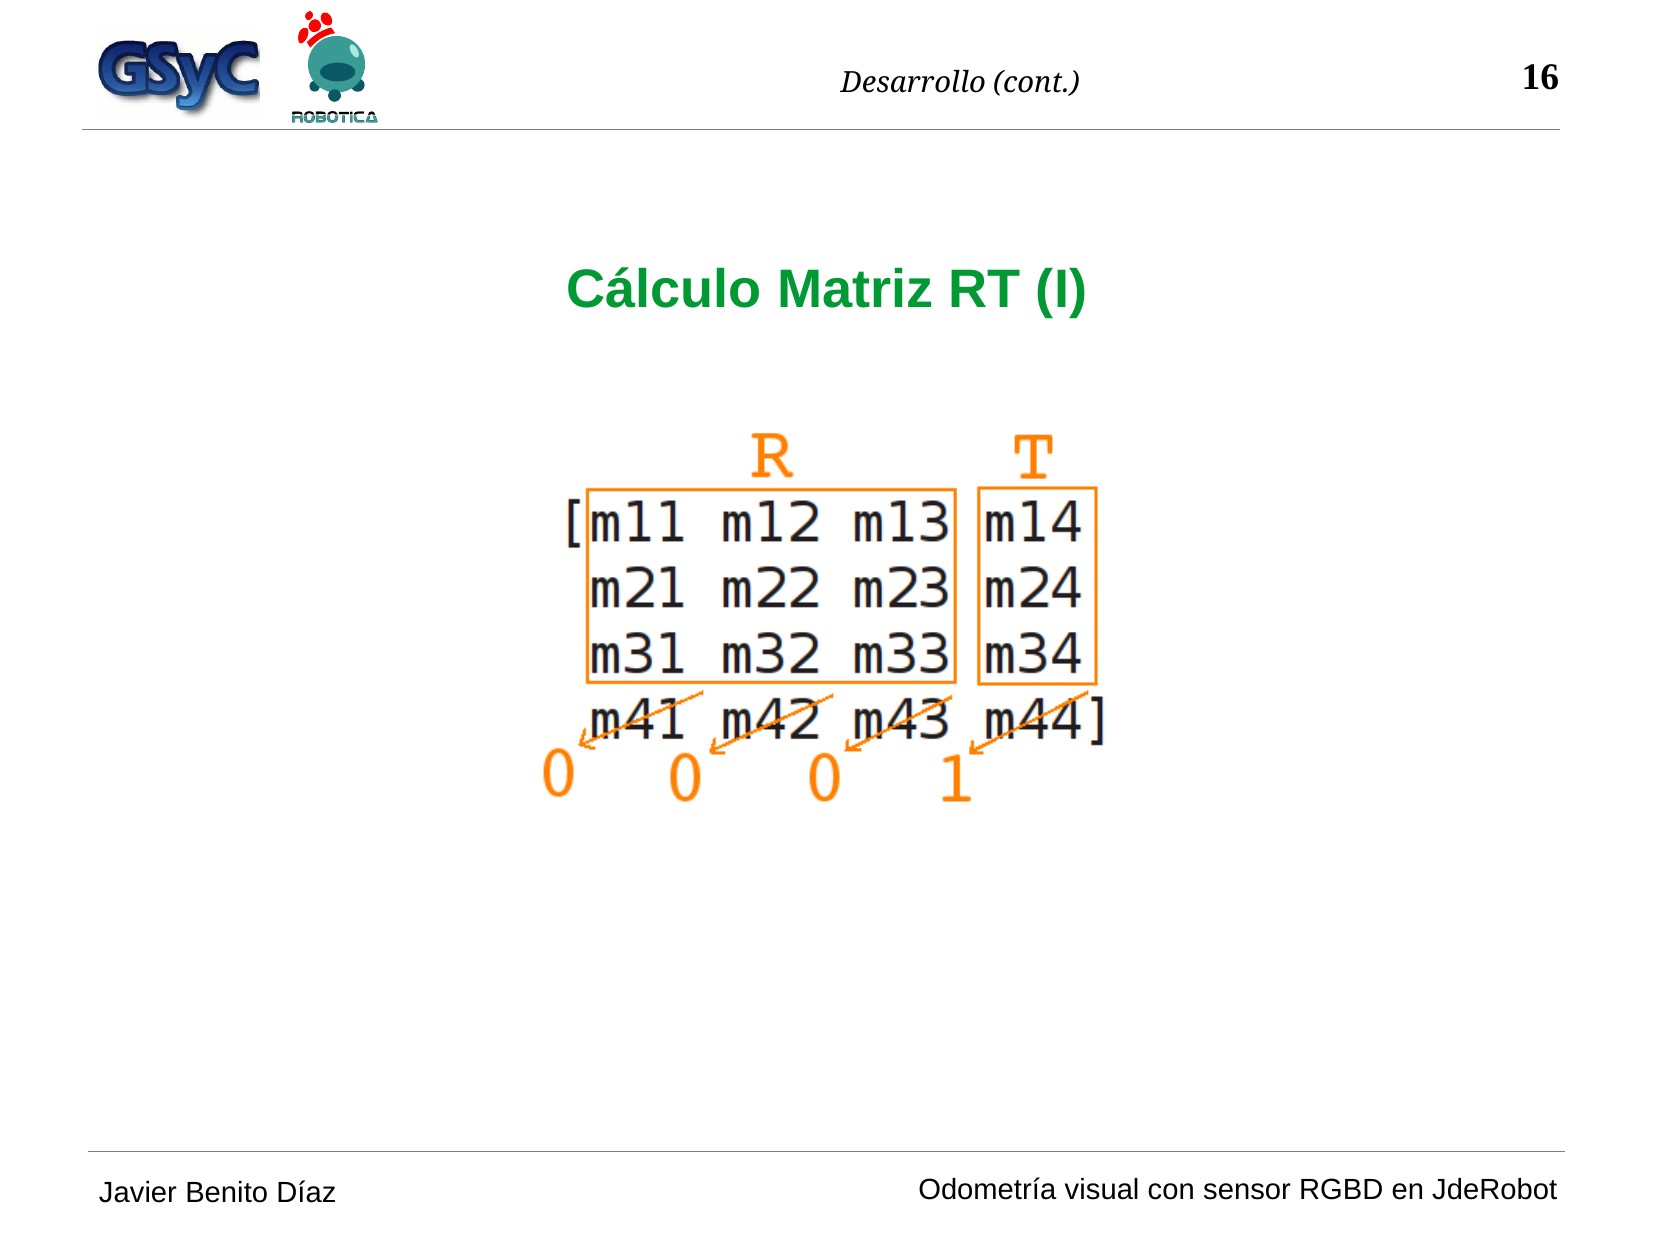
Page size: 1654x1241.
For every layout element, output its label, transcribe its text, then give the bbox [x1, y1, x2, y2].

text_box Desarrollo (cont.) [709, 53, 1211, 103]
picture [94, 28, 260, 119]
picture [497, 410, 1159, 830]
title Cálculo Matriz RT (I) [82, 236, 1571, 443]
picture [292, 11, 378, 123]
